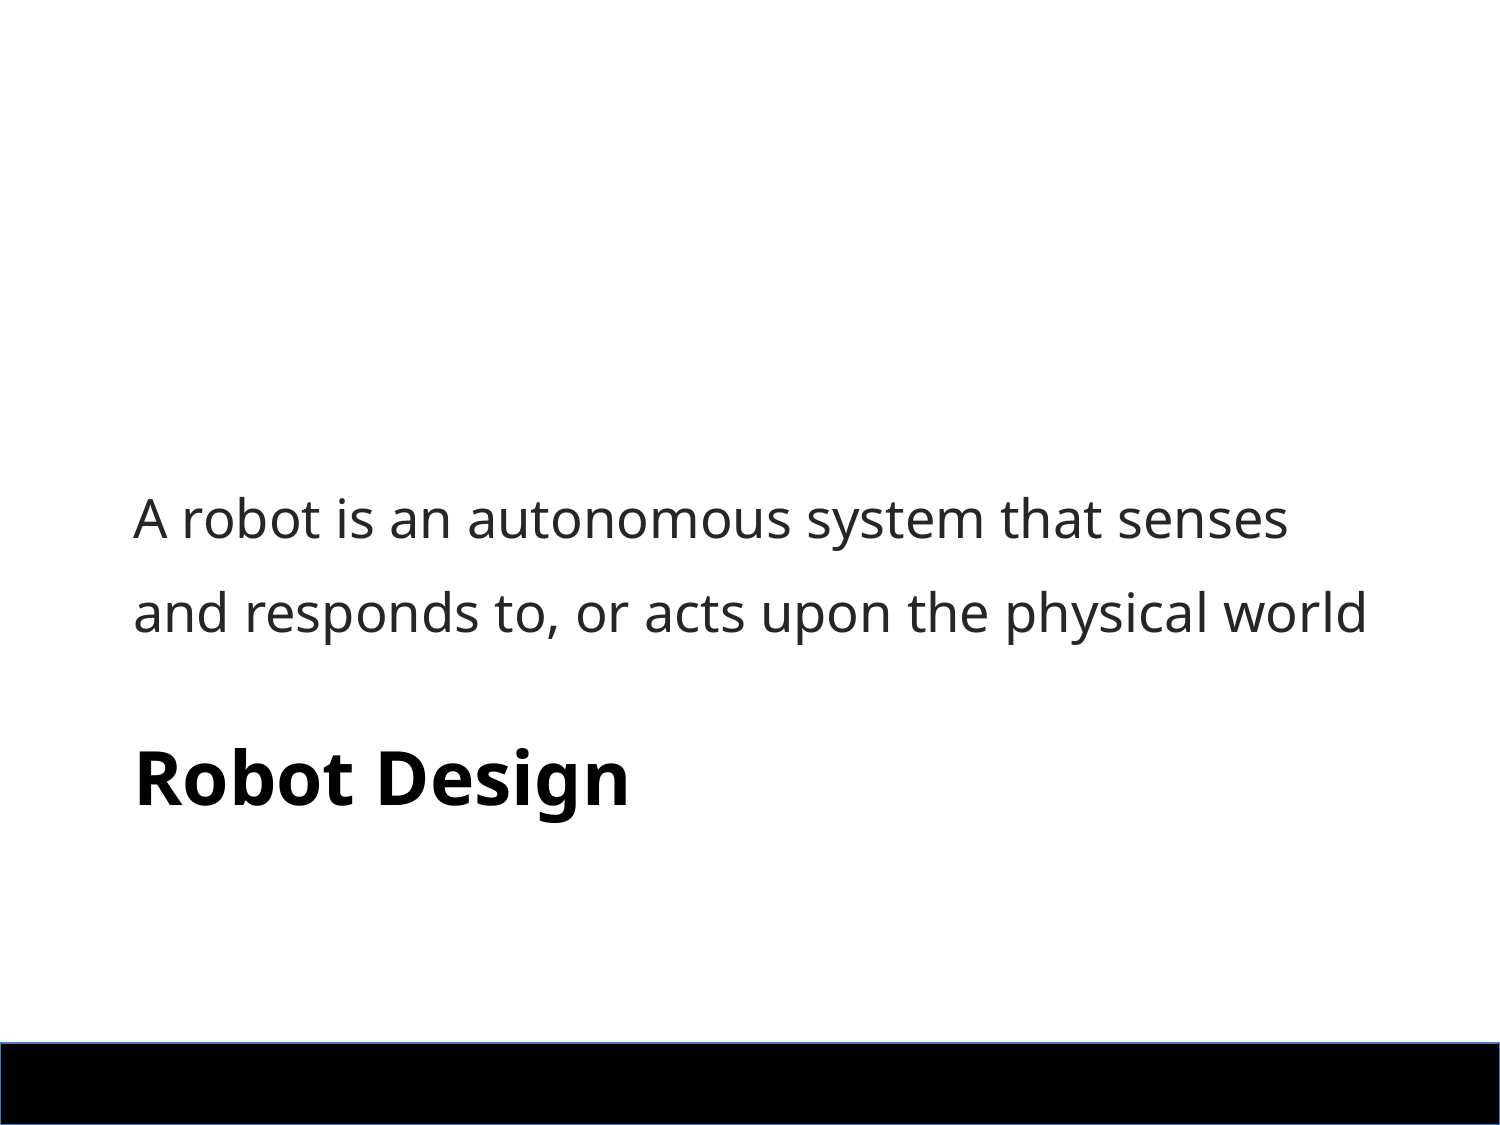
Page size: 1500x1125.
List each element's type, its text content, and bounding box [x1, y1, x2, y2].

list A robot is an autonomous system that senses and responds to, or acts upon the physical world [118, 476, 1394, 723]
title Robot Design [118, 723, 1394, 947]
